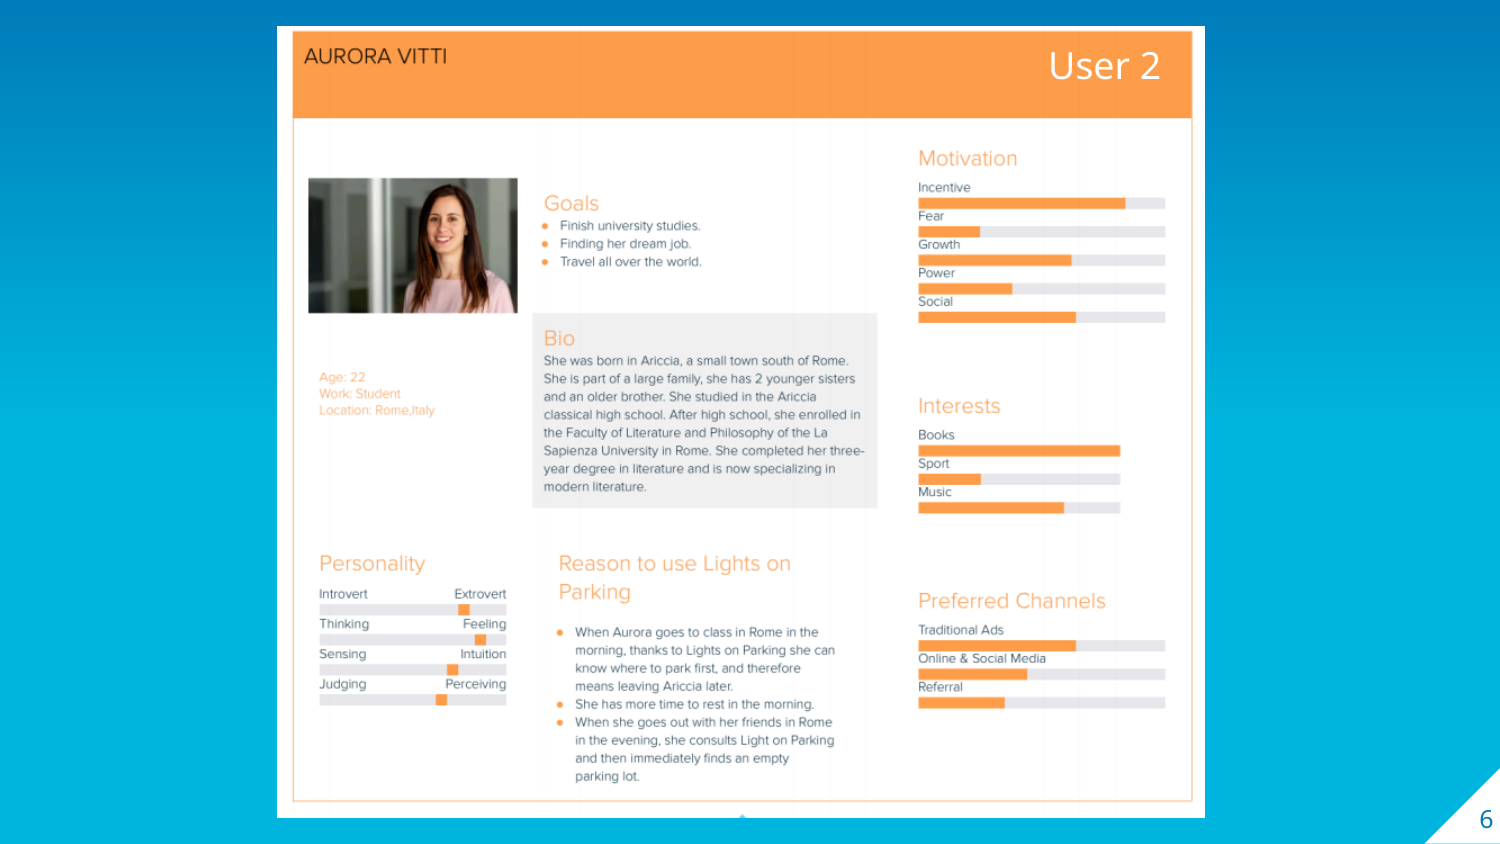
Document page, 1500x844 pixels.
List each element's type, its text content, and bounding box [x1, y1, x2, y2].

slide_number <numero> [1418, 760, 1494, 838]
picture [277, 27, 1205, 818]
text_box User 2 [1033, 31, 1329, 91]
